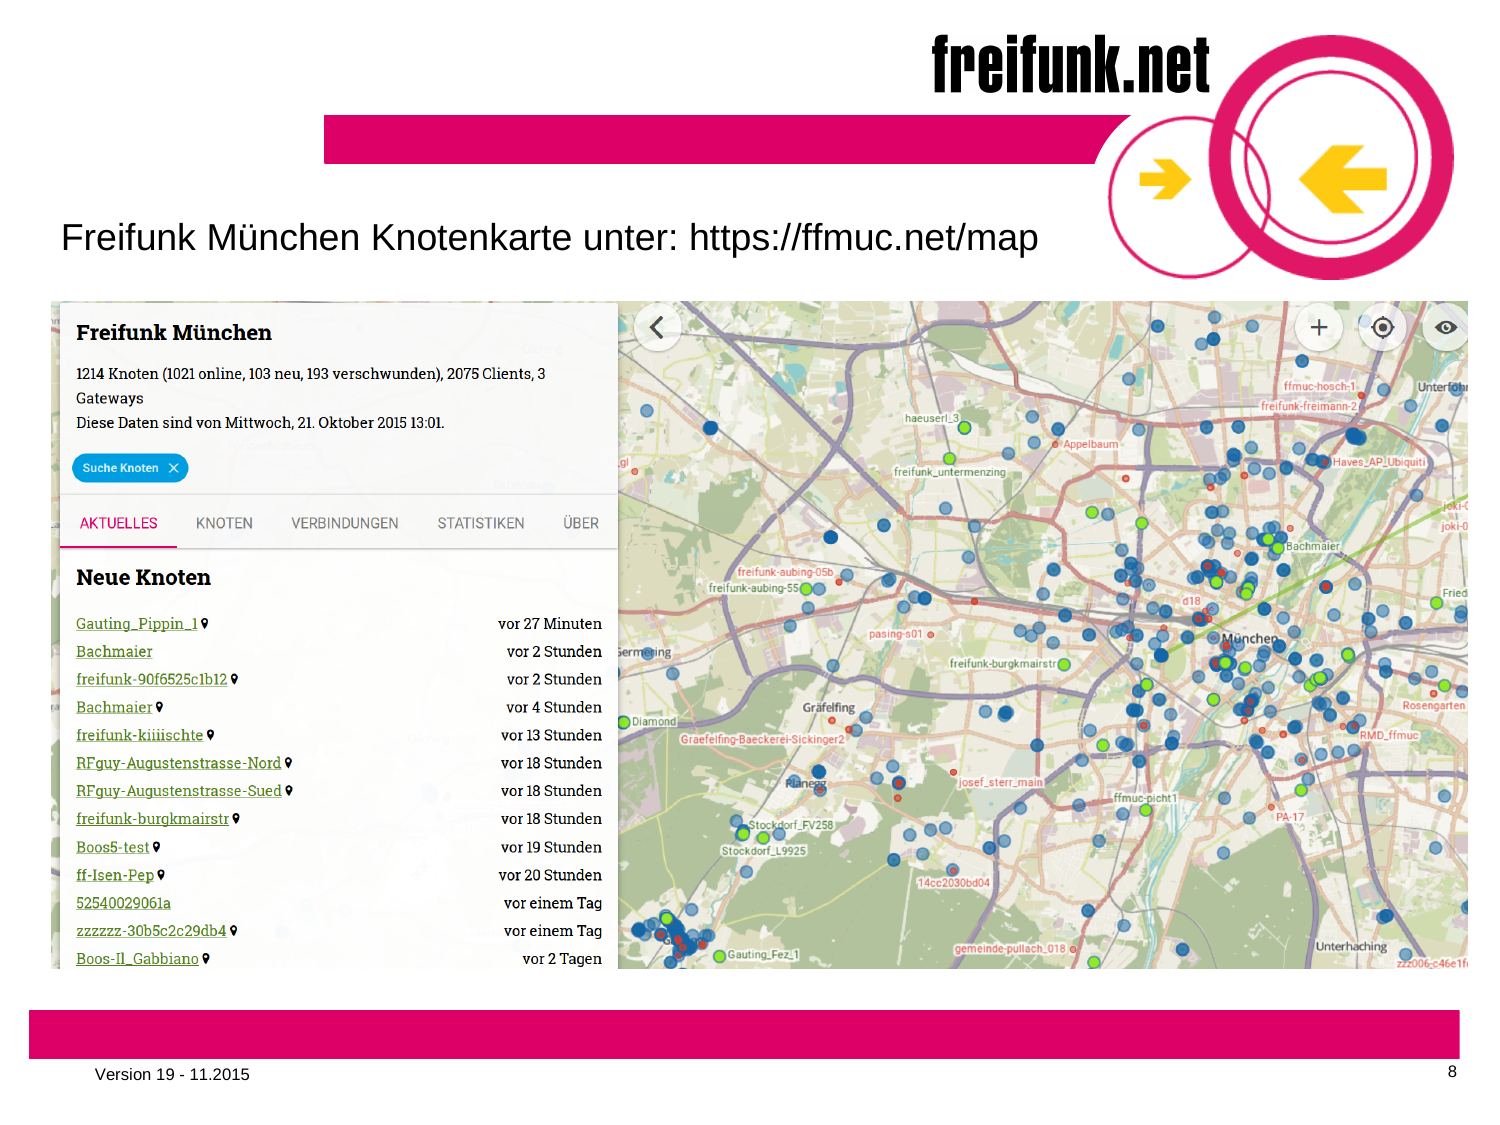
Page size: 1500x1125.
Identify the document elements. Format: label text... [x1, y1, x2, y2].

text_box Freifunk München Knotenkarte unter: https://ffmuc.net/map [60, 213, 1039, 256]
picture [932, 34, 1454, 280]
picture [51, 301, 1468, 969]
